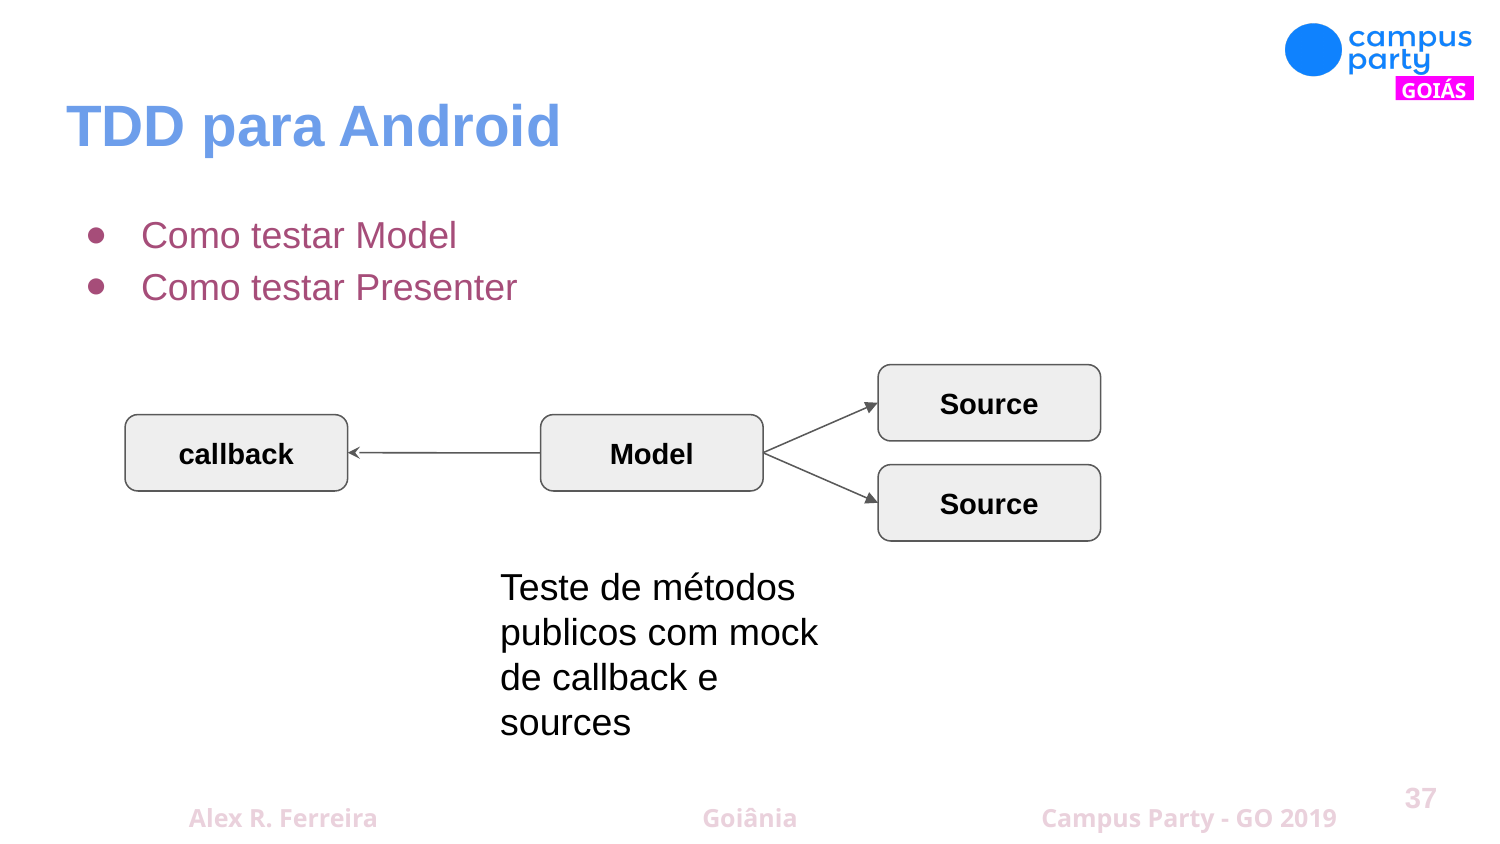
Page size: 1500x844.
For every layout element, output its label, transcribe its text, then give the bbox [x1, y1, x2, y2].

title TDD para Android [51, 72, 1449, 167]
text_box Source [878, 364, 1101, 441]
text_box Teste de métodos publicos com mock de callback e sources [485, 548, 853, 589]
text_box callback [125, 414, 348, 491]
slide_number <número> [1389, 764, 1480, 830]
text_box Model [540, 414, 764, 491]
list Como testar Model Como testar Presenter [51, 189, 1449, 328]
text_box Source [878, 464, 1101, 542]
picture [1280, 18, 1477, 80]
